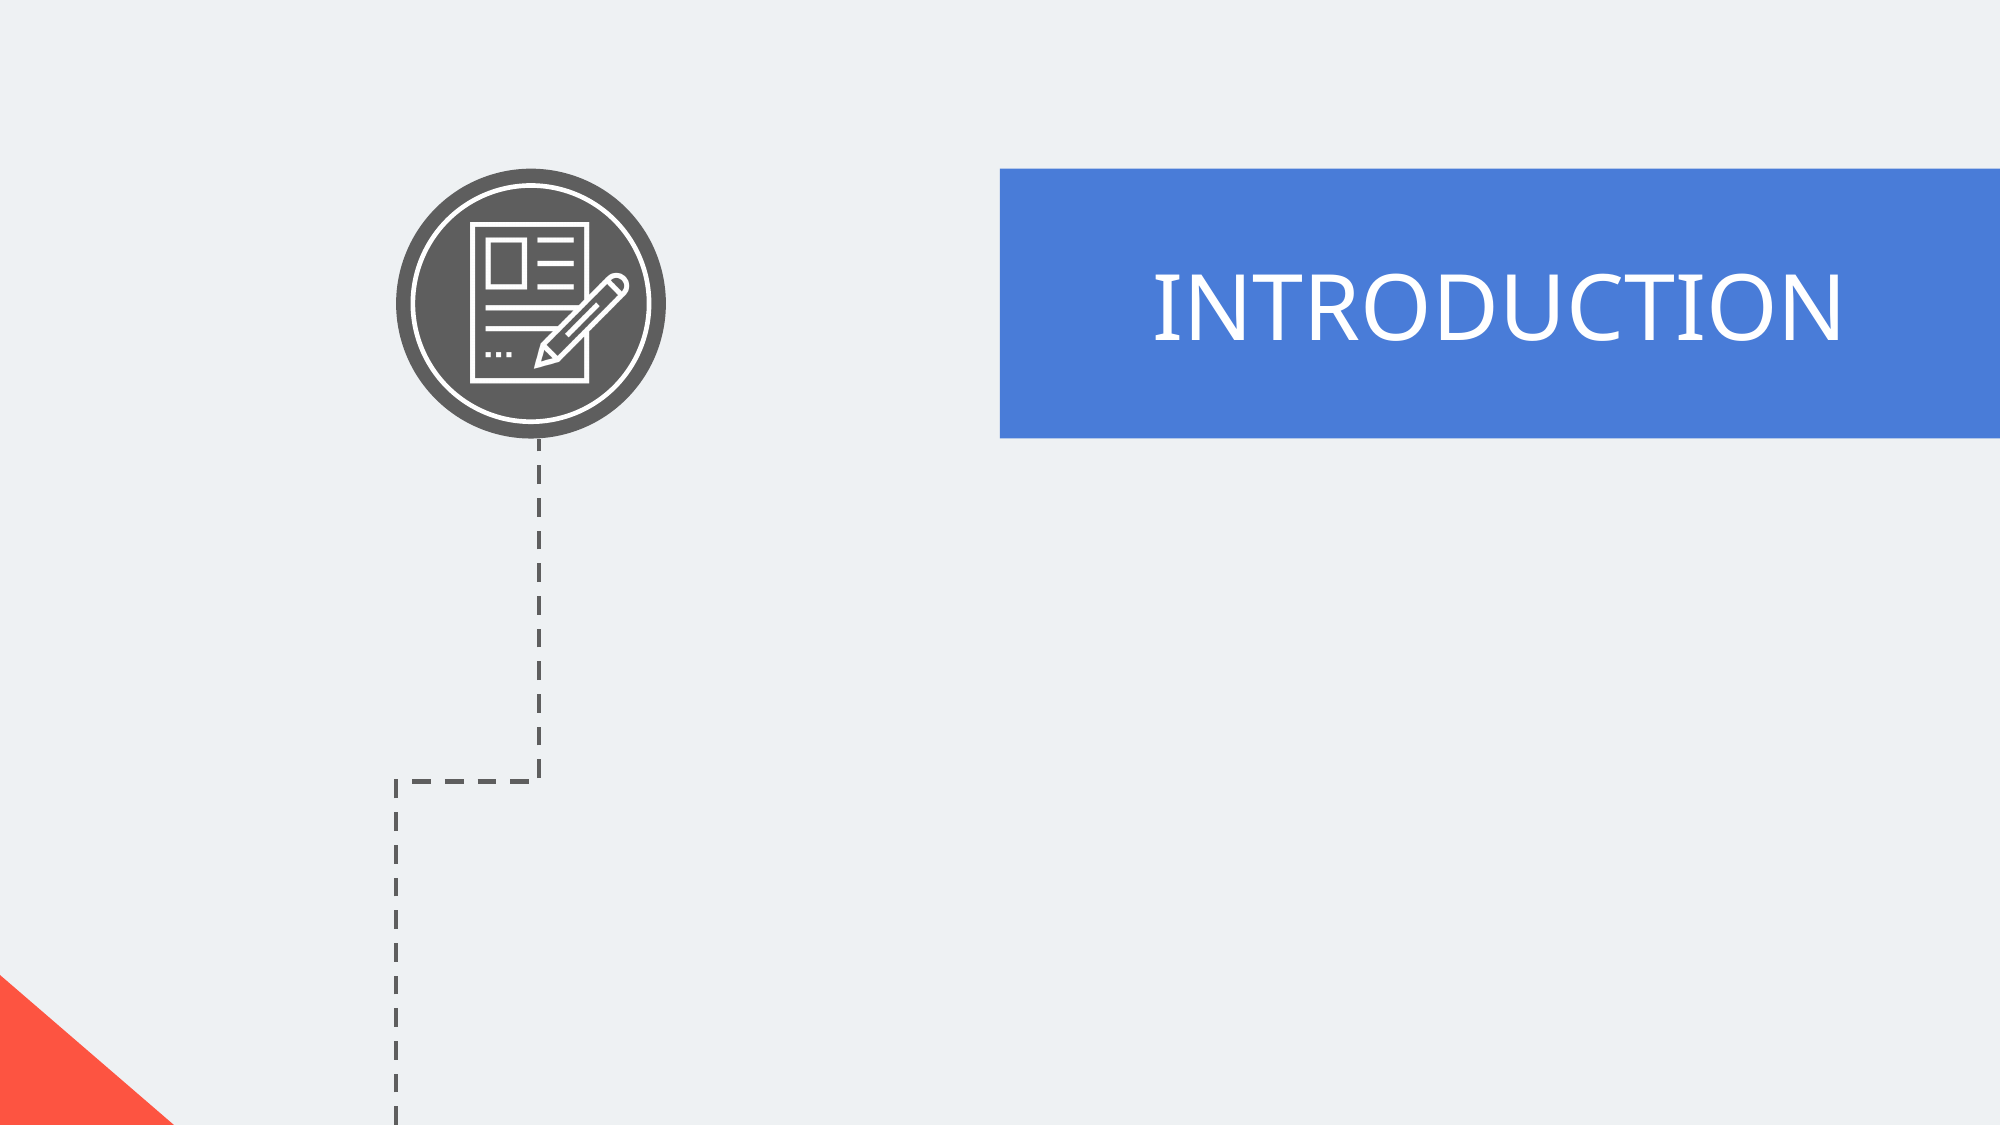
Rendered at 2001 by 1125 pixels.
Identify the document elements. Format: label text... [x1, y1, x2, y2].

text_box [0, 974, 174, 1125]
text_box [644, 229, 666, 378]
text_box INTRODUCTION [999, 168, 2000, 439]
picture [455, 222, 644, 386]
text_box [396, 168, 639, 439]
